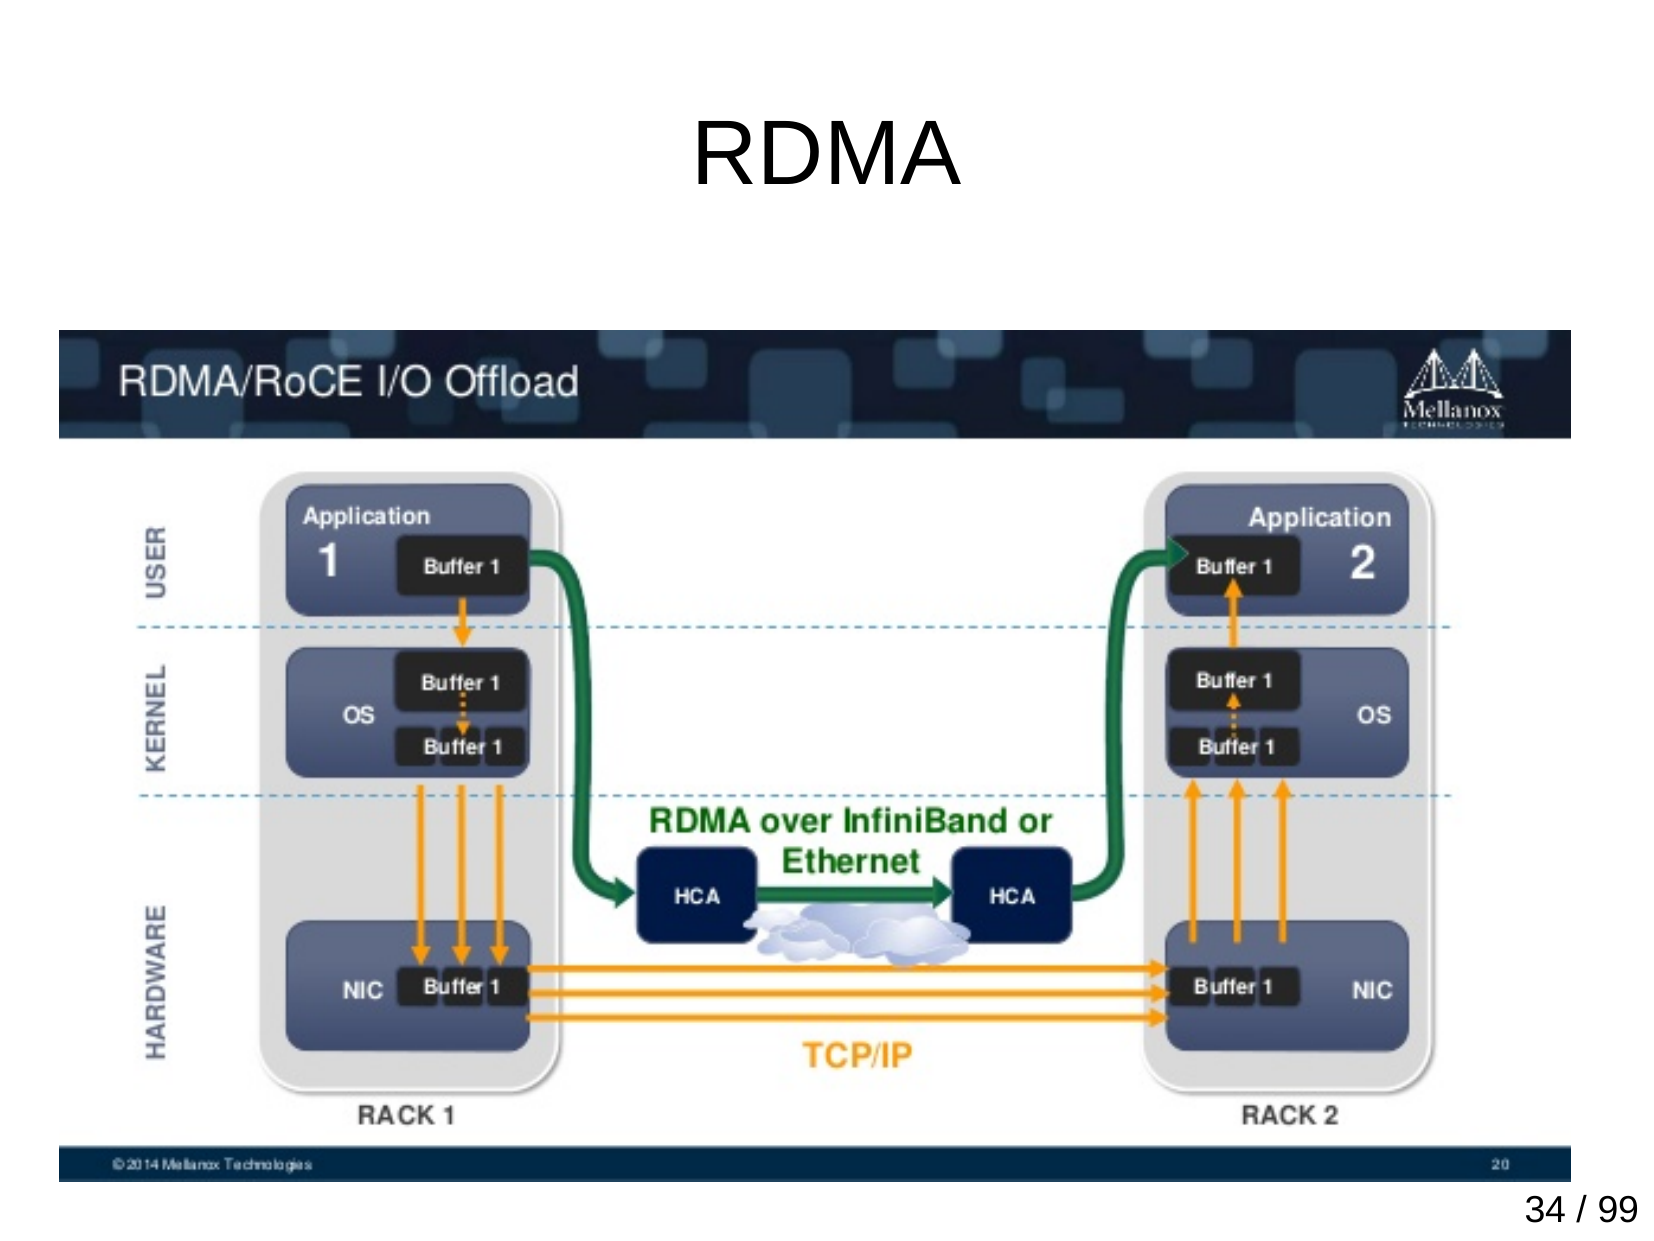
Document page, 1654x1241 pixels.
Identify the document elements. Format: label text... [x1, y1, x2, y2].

picture [59, 330, 1571, 1182]
title RDMA [82, 49, 1571, 257]
text_box <number> / 99 [1380, 1181, 1654, 1238]
